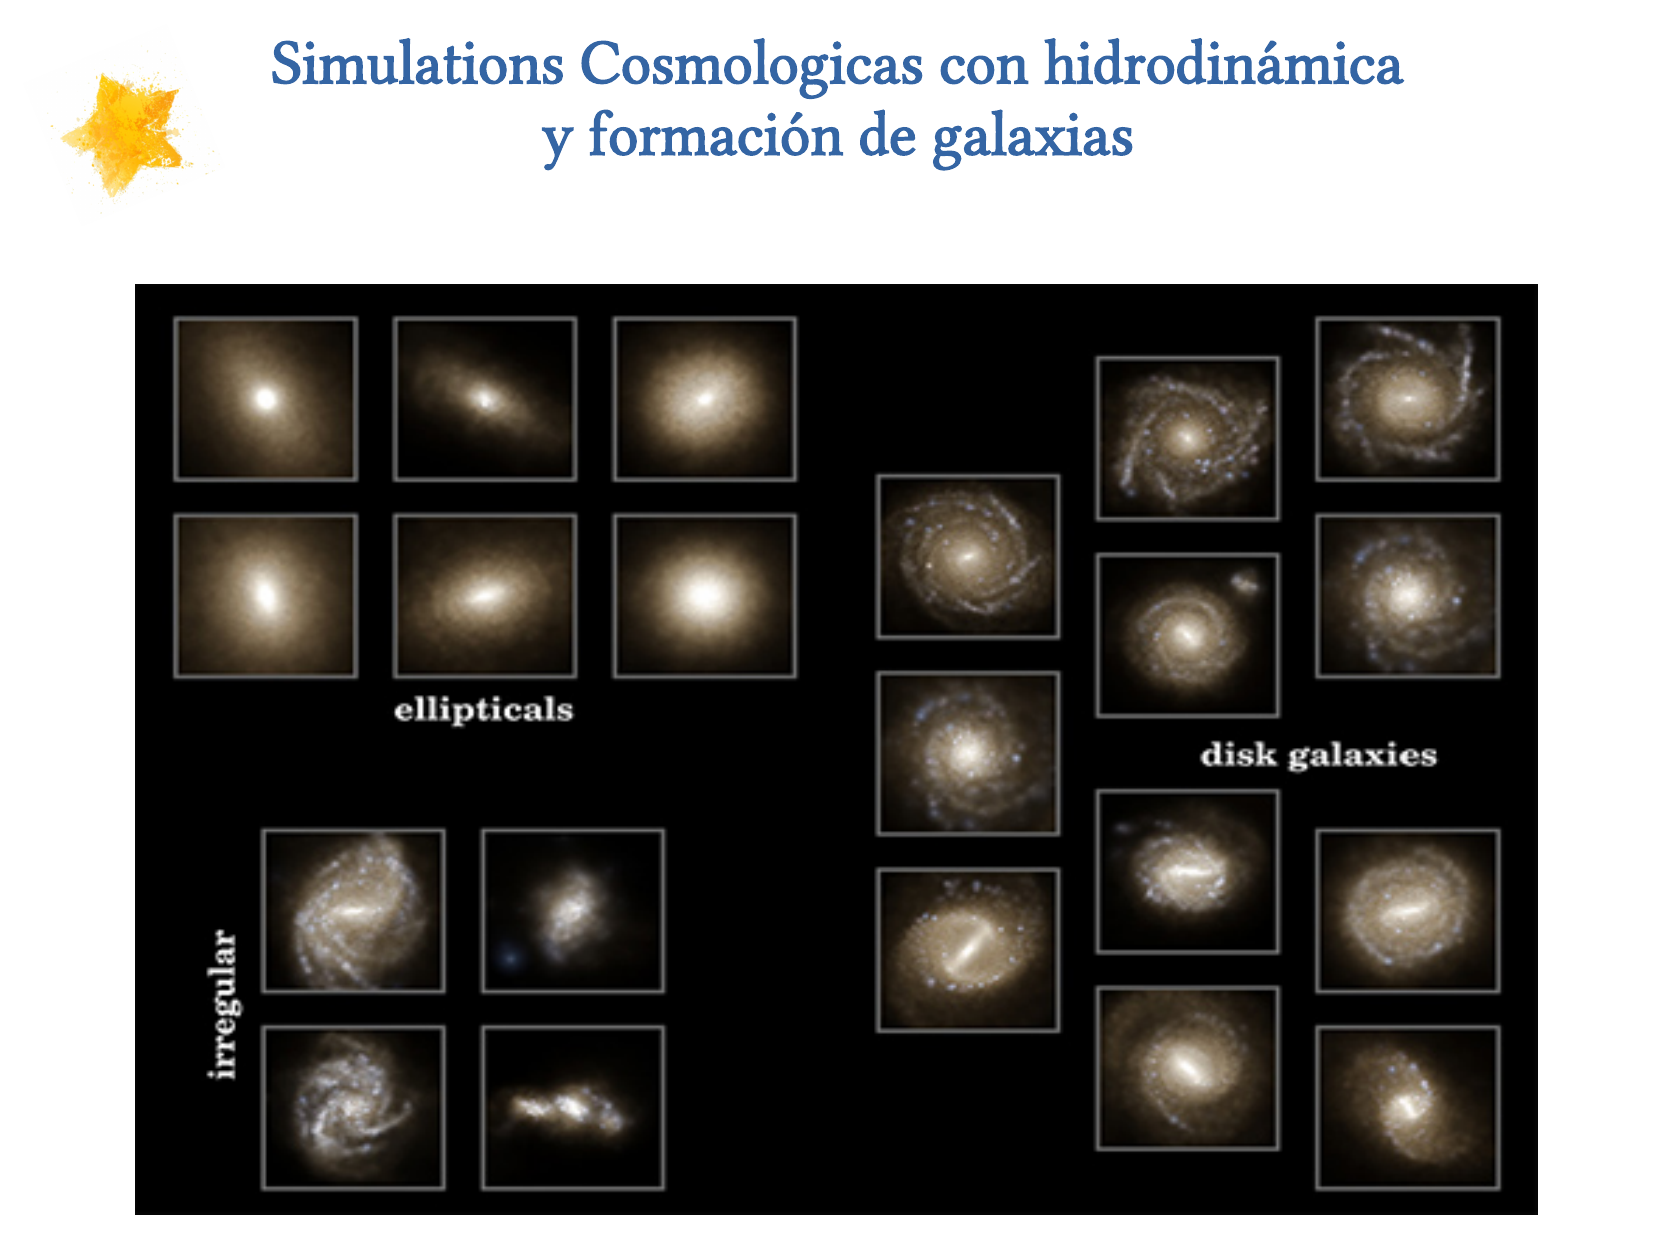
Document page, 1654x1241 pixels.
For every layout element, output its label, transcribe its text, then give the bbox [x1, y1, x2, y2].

picture [0, 0, 1654, 1241]
title Simulations Cosmologicas con hidrodinámica y formación de galaxias [267, 26, 1411, 170]
